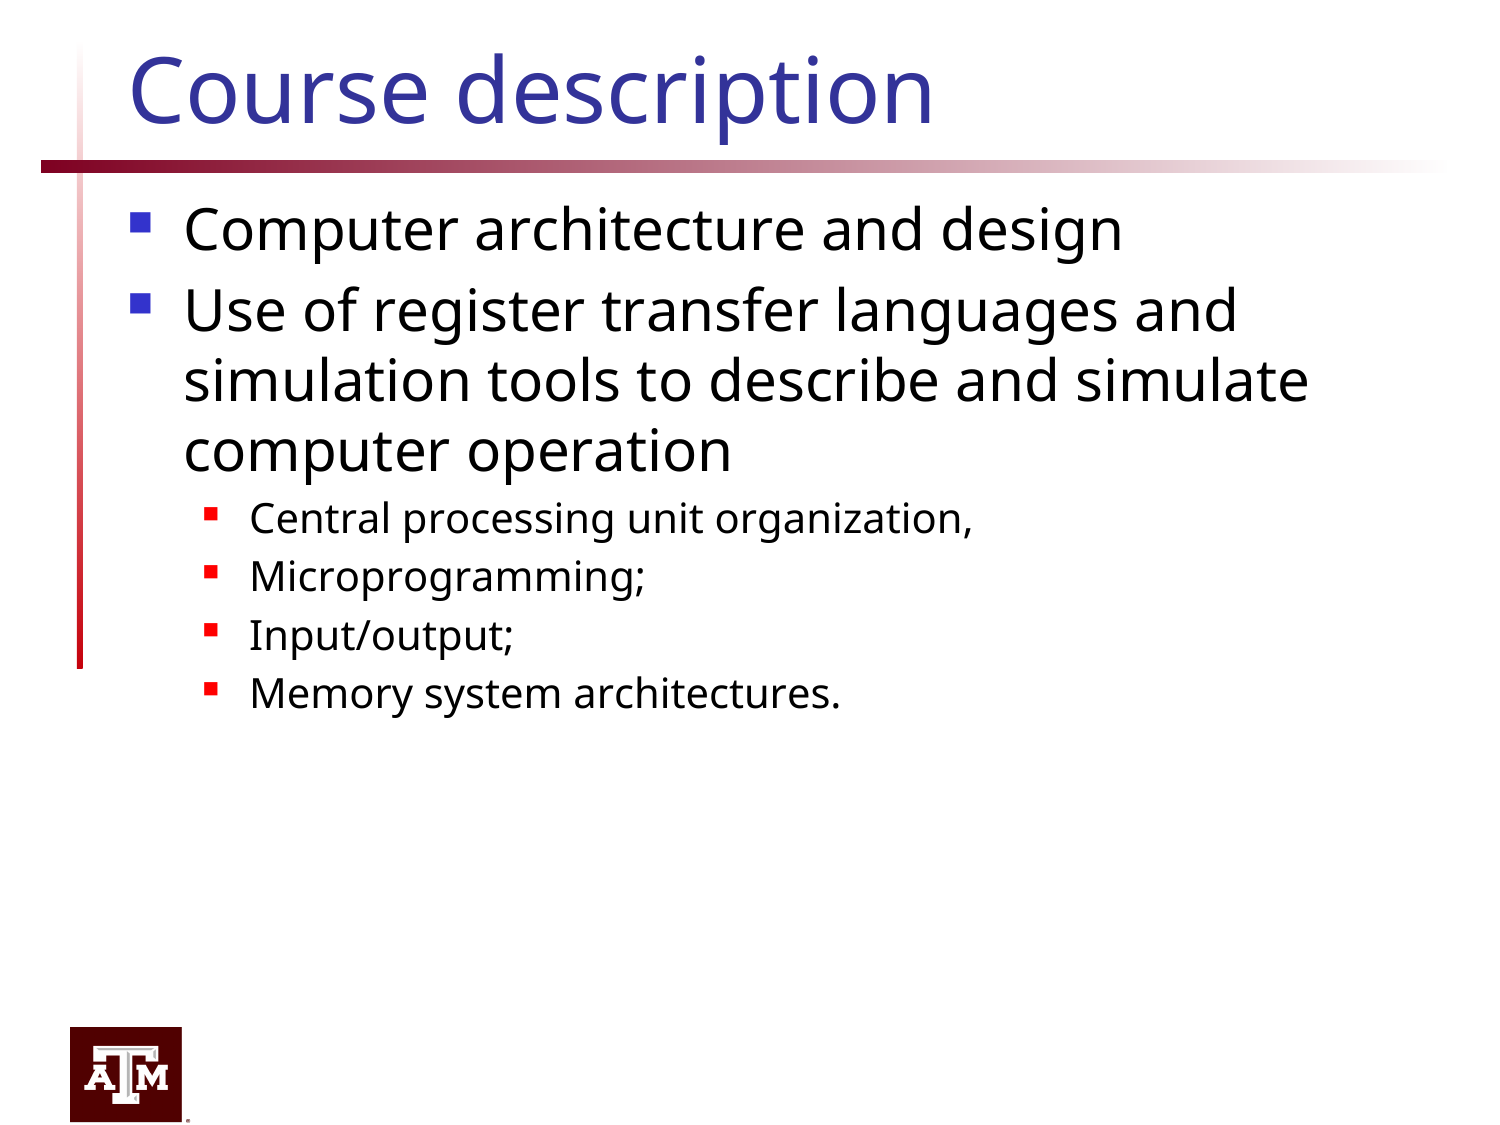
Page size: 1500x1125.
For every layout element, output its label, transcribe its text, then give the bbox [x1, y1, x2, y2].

picture [60, 1023, 196, 1125]
list Computer architecture and design Use of register transfer languages and simulation tools to describe and simulate computer operation Central processing unit organization, Microprogramming; Input/output; Memory system architectures. [112, 184, 1469, 991]
title Course description [112, 15, 1468, 149]
